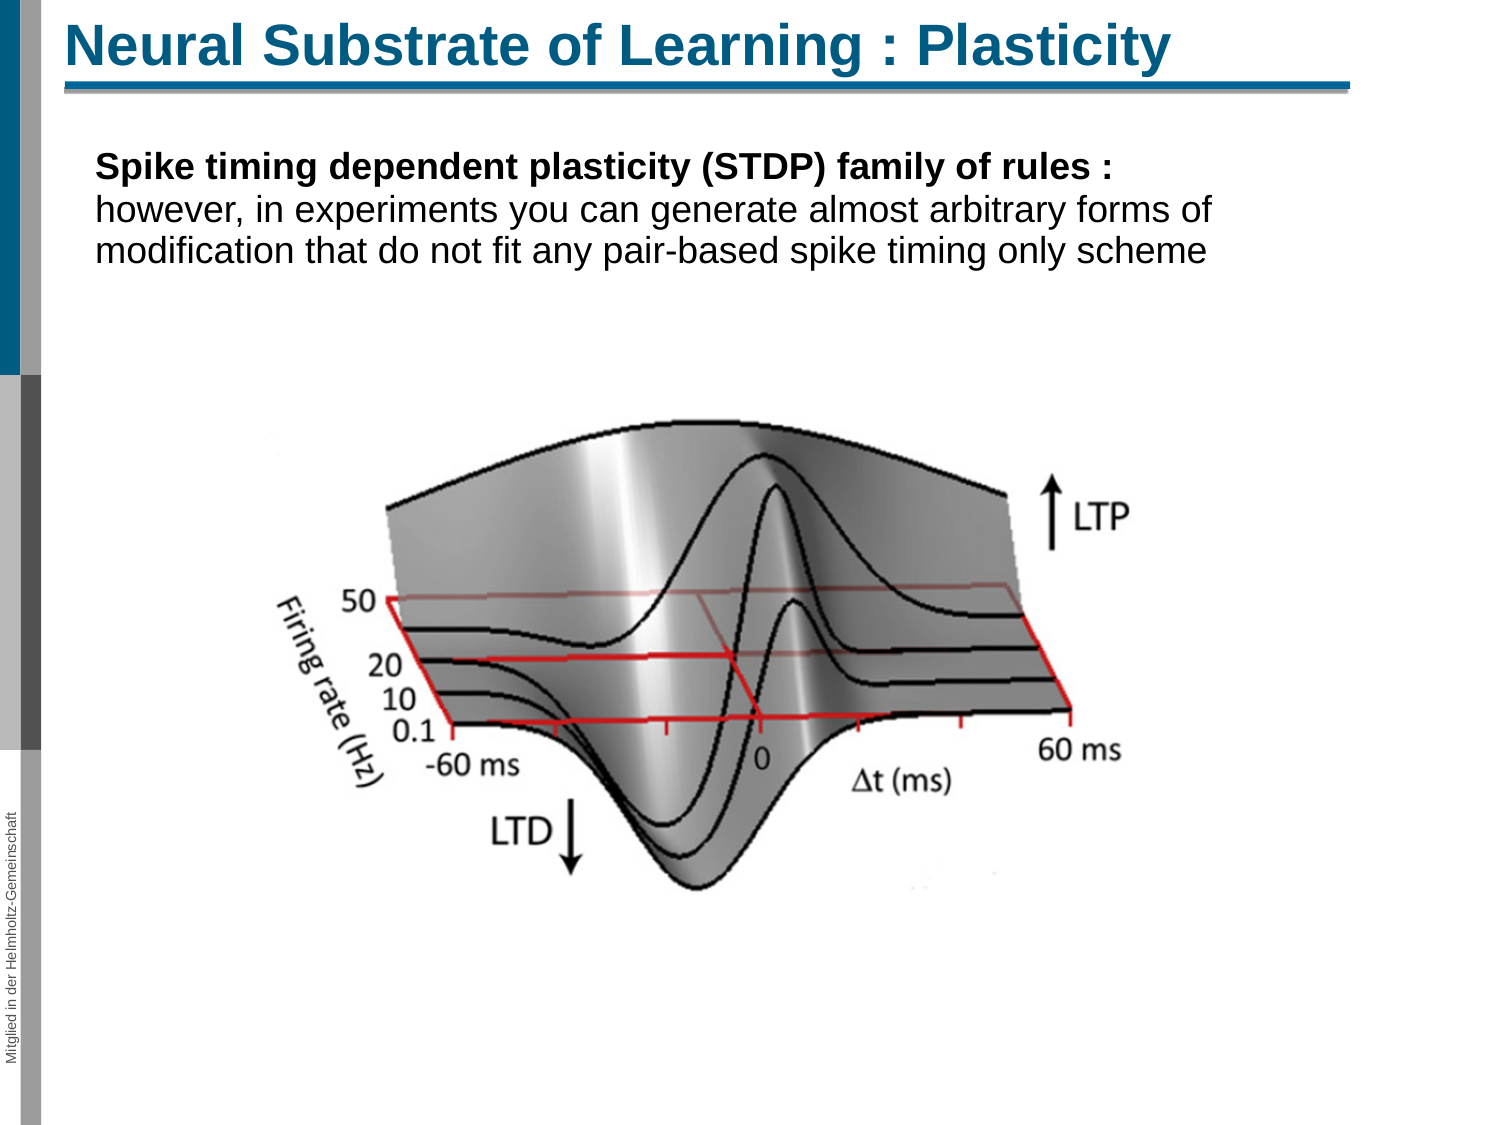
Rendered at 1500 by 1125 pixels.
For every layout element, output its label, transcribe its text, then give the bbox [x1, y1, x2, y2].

picture [240, 374, 1145, 936]
text_box Spike timing dependent plasticity (STDP) family of rules : however, in experiments you can generate almost arbitrary forms of modification that do not fit any pair-based spike timing only scheme [80, 138, 1270, 280]
text_box Neural Substrate of Learning : Plasticity [64, 7, 1440, 102]
